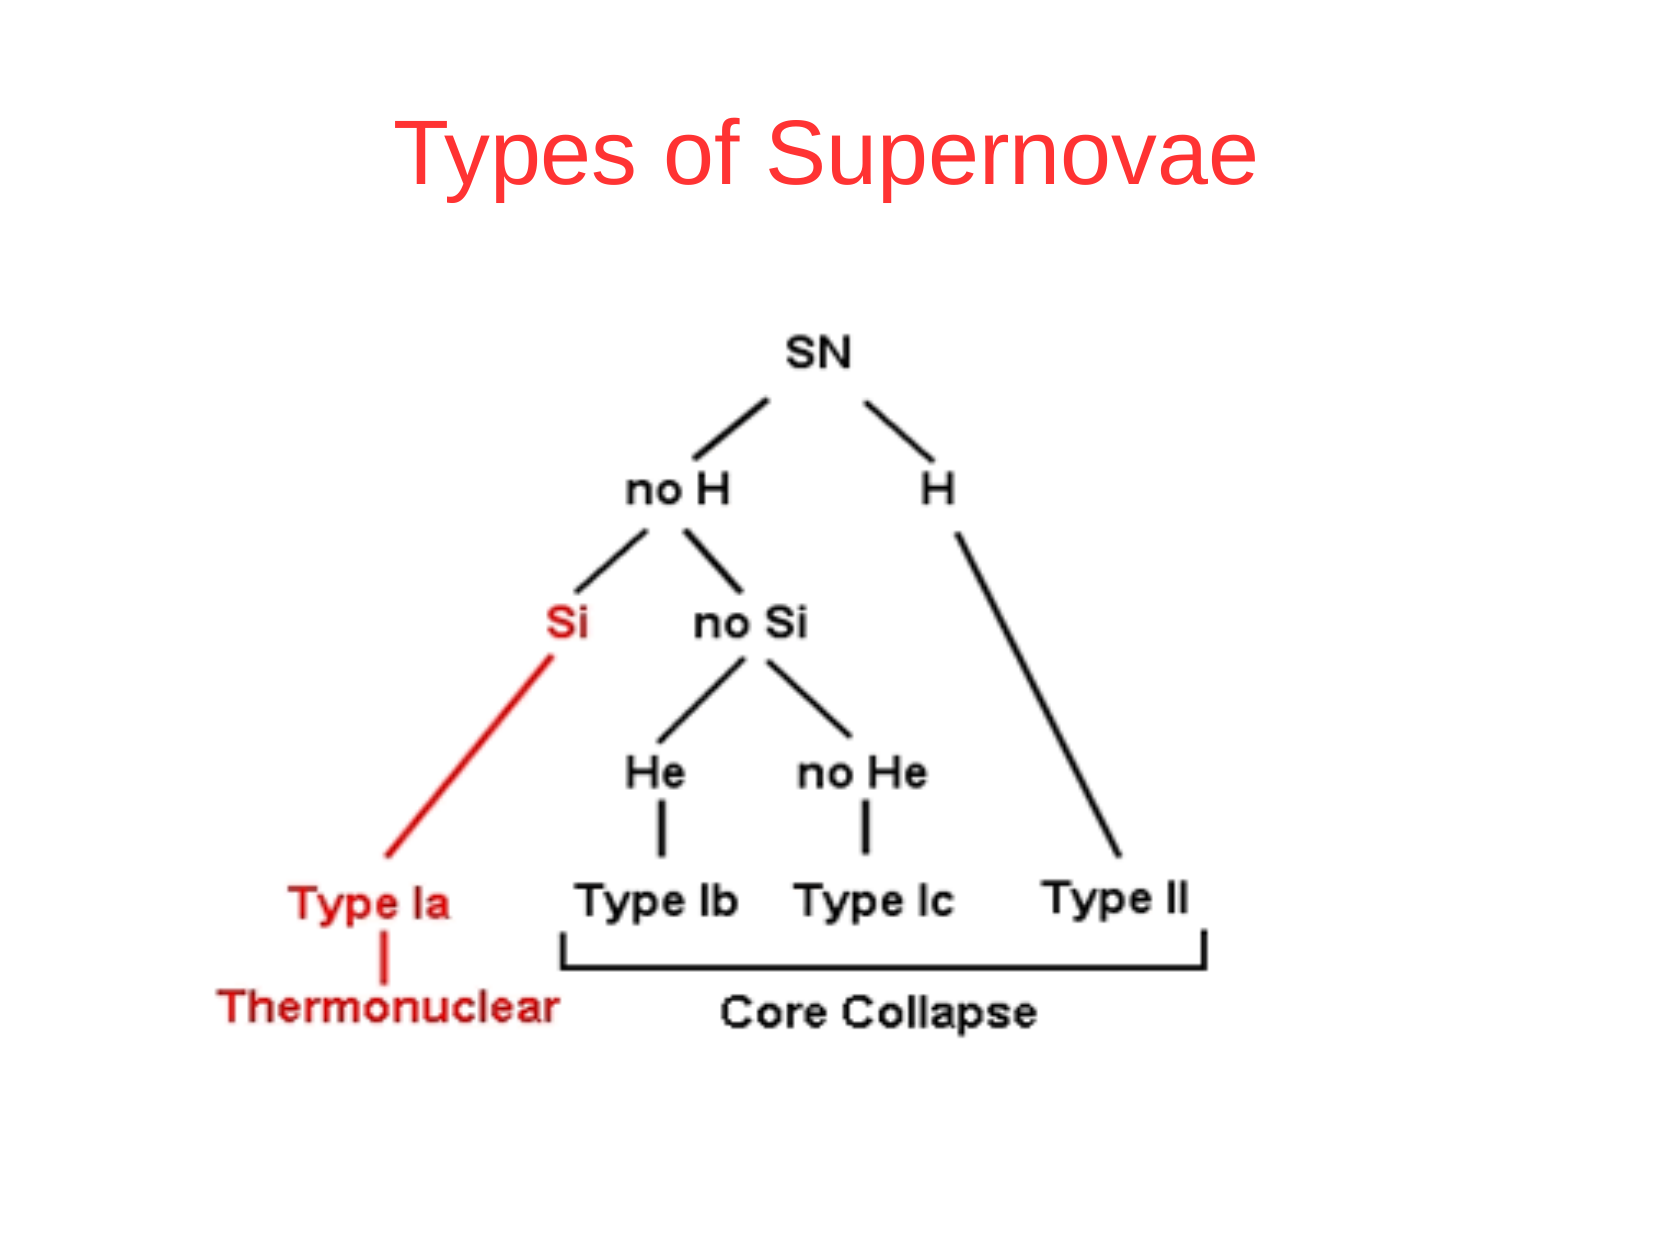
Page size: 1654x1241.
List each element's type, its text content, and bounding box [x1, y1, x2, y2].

title Types of Supernovae [82, 49, 1571, 257]
picture [82, 290, 1560, 1109]
